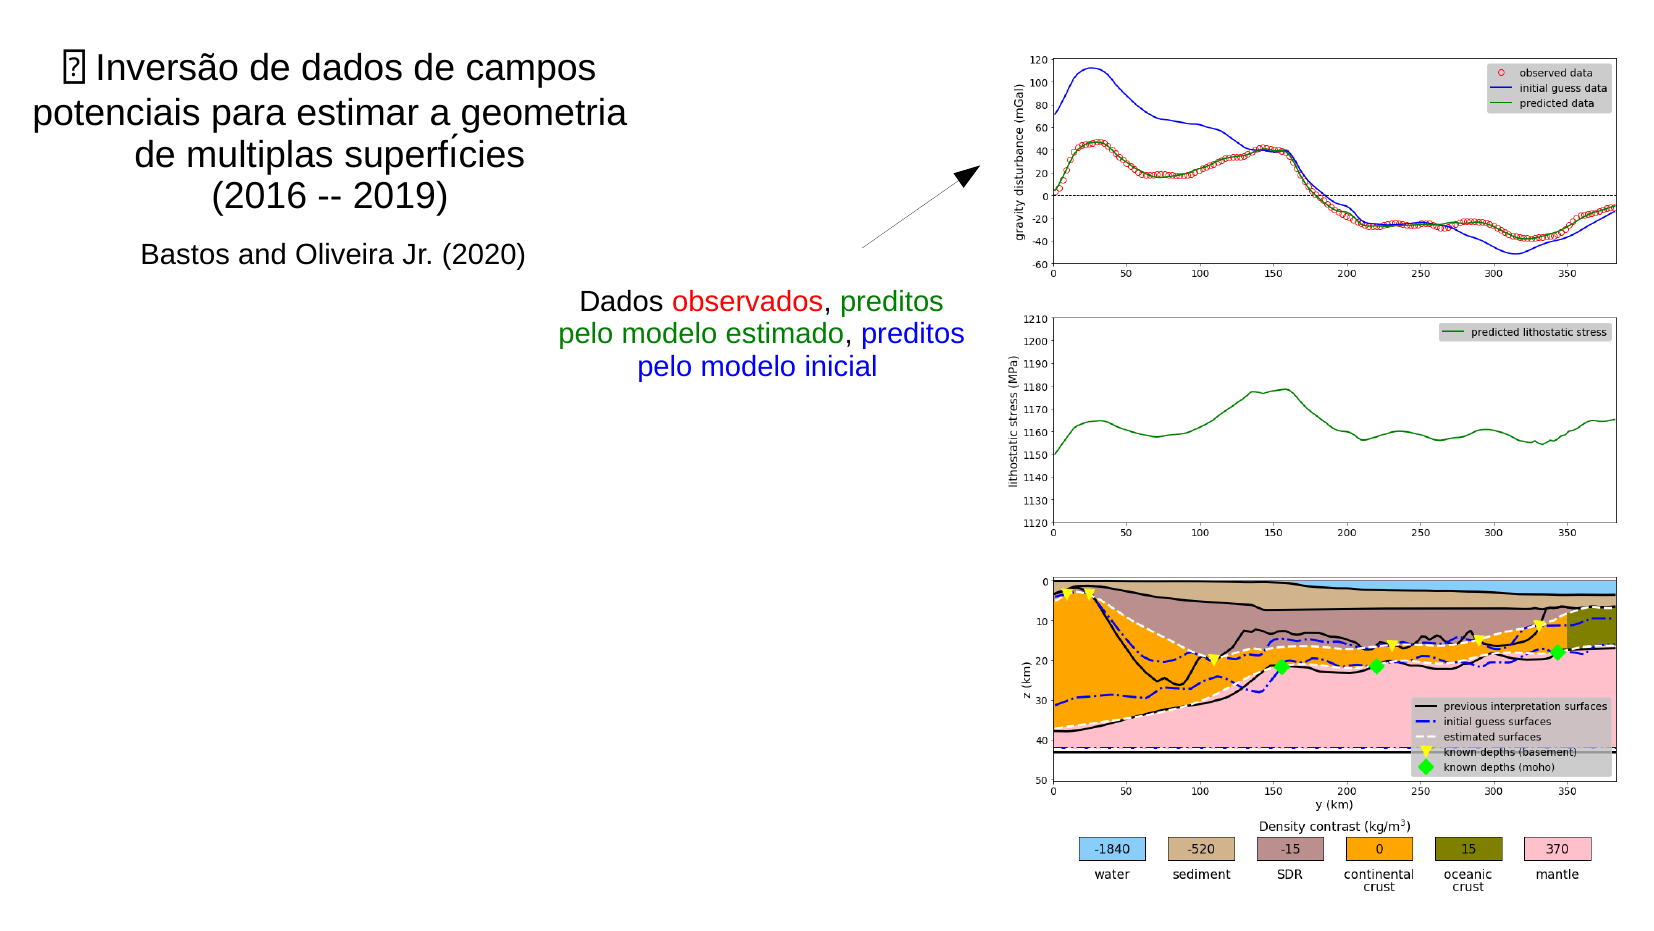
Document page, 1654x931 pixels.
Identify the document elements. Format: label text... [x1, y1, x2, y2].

picture [1003, 50, 1623, 898]
text_box ⍰ Inversão de dados de campos potenciais para estimar a geometria de multiplas superfı́cies (2016 -- 2019) [17, 32, 674, 249]
text_box Dados observados, preditos pelo modelo estimado, preditos pelo modelo inicial [543, 277, 981, 391]
text_box Bastos and Oliveira Jr. (2020) [85, 230, 582, 278]
